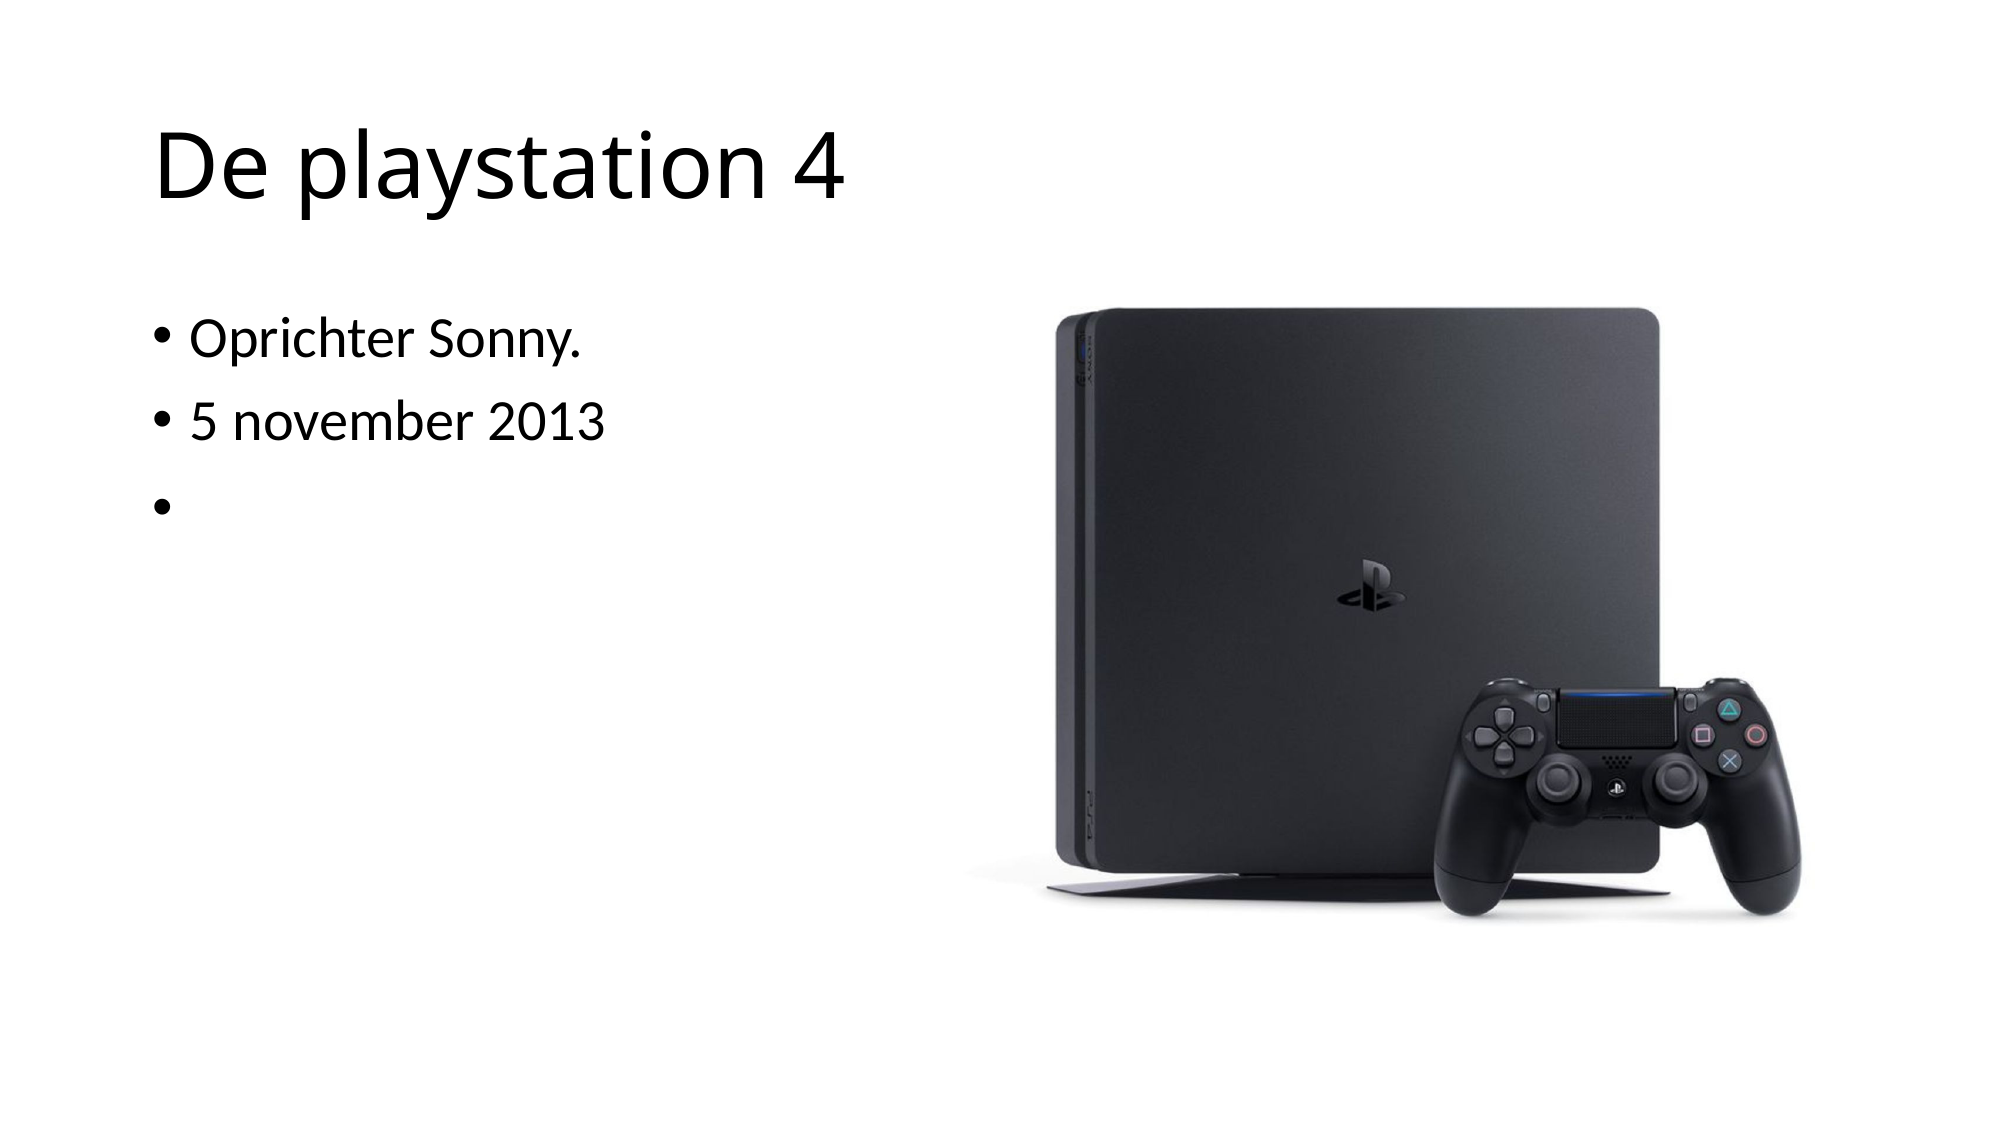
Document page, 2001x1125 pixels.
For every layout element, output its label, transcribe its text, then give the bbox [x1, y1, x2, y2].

list Oprichter Sonny. 5 november 2013 [137, 299, 1863, 1014]
picture [941, 287, 1822, 948]
title De playstation 4 [137, 59, 1863, 278]
